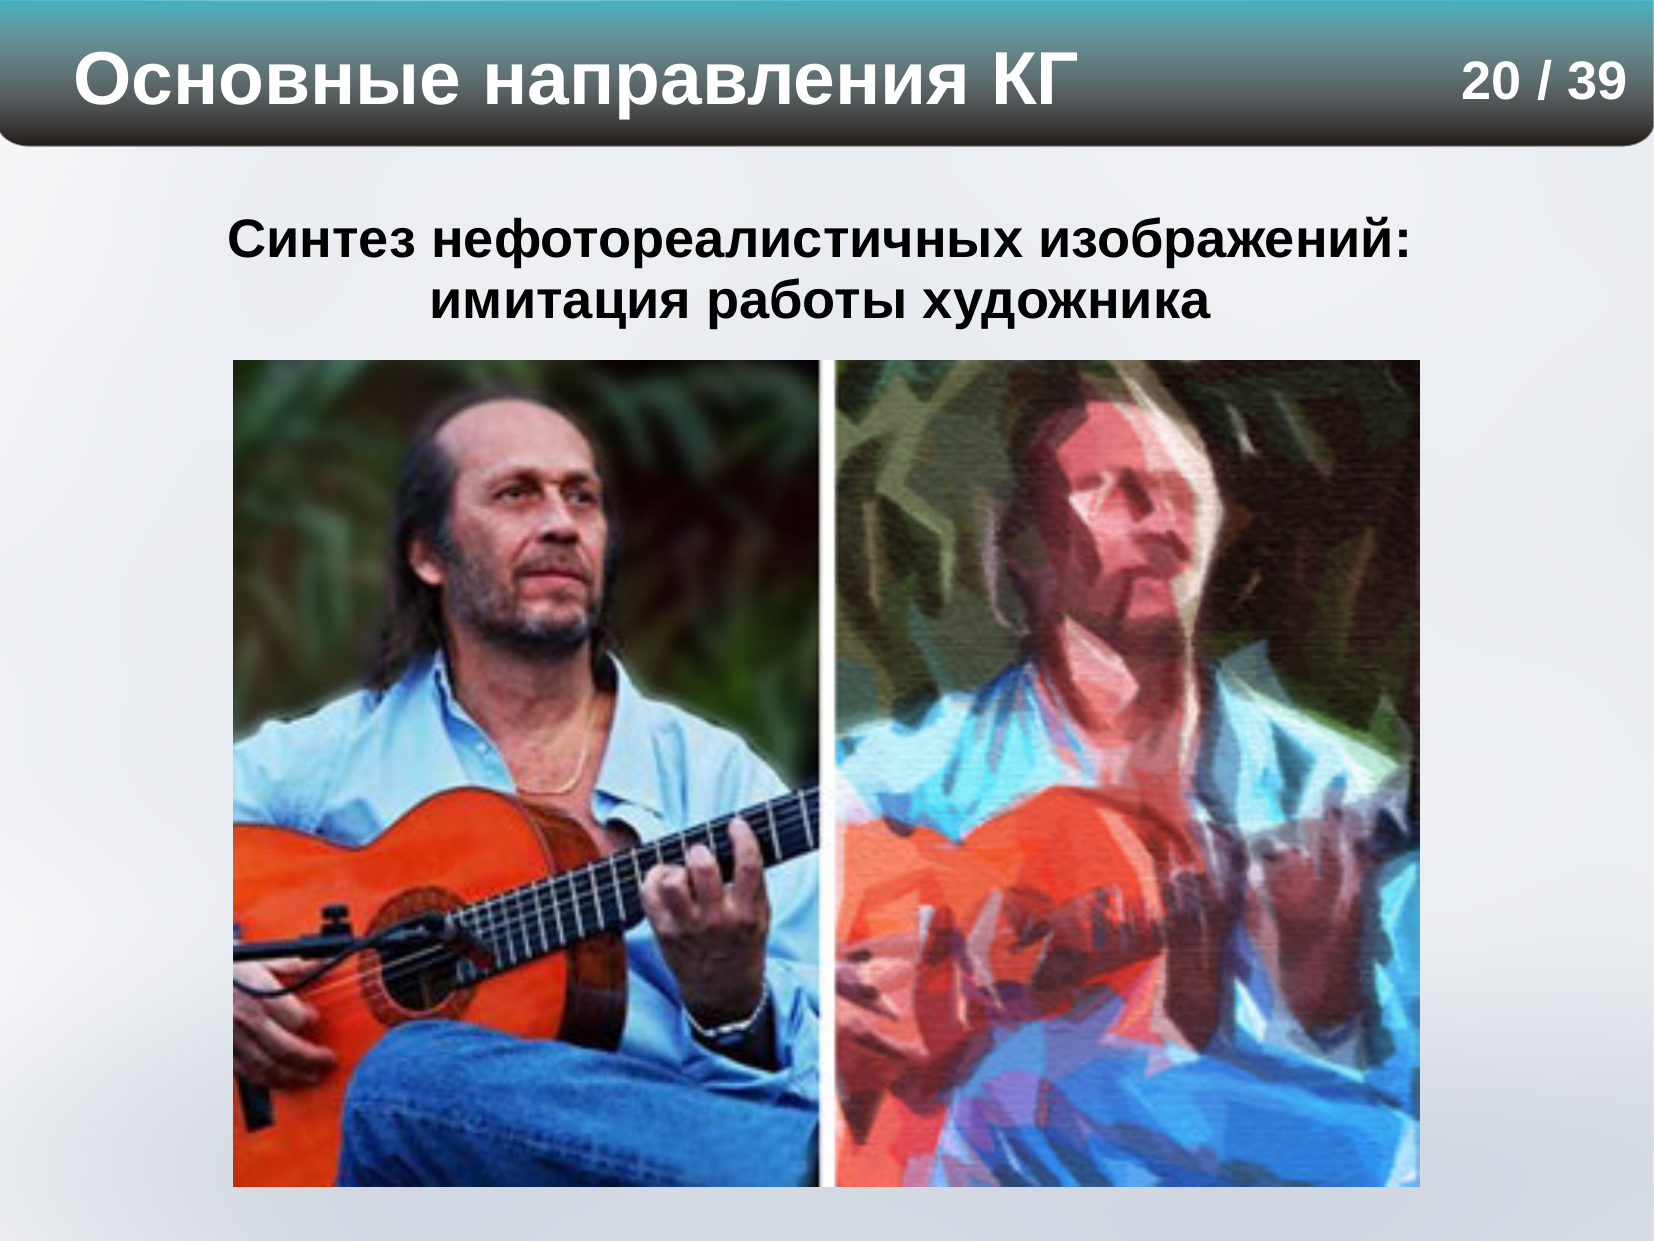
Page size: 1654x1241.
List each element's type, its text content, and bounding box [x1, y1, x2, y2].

text_box Синтез нефотореалистичных изображений: имитация работы художника [111, 201, 1530, 338]
picture [0, 0, 1654, 1241]
text_box <number> / 39 [1446, 42, 1654, 179]
text_box Основные направления КГ [59, 29, 1329, 129]
